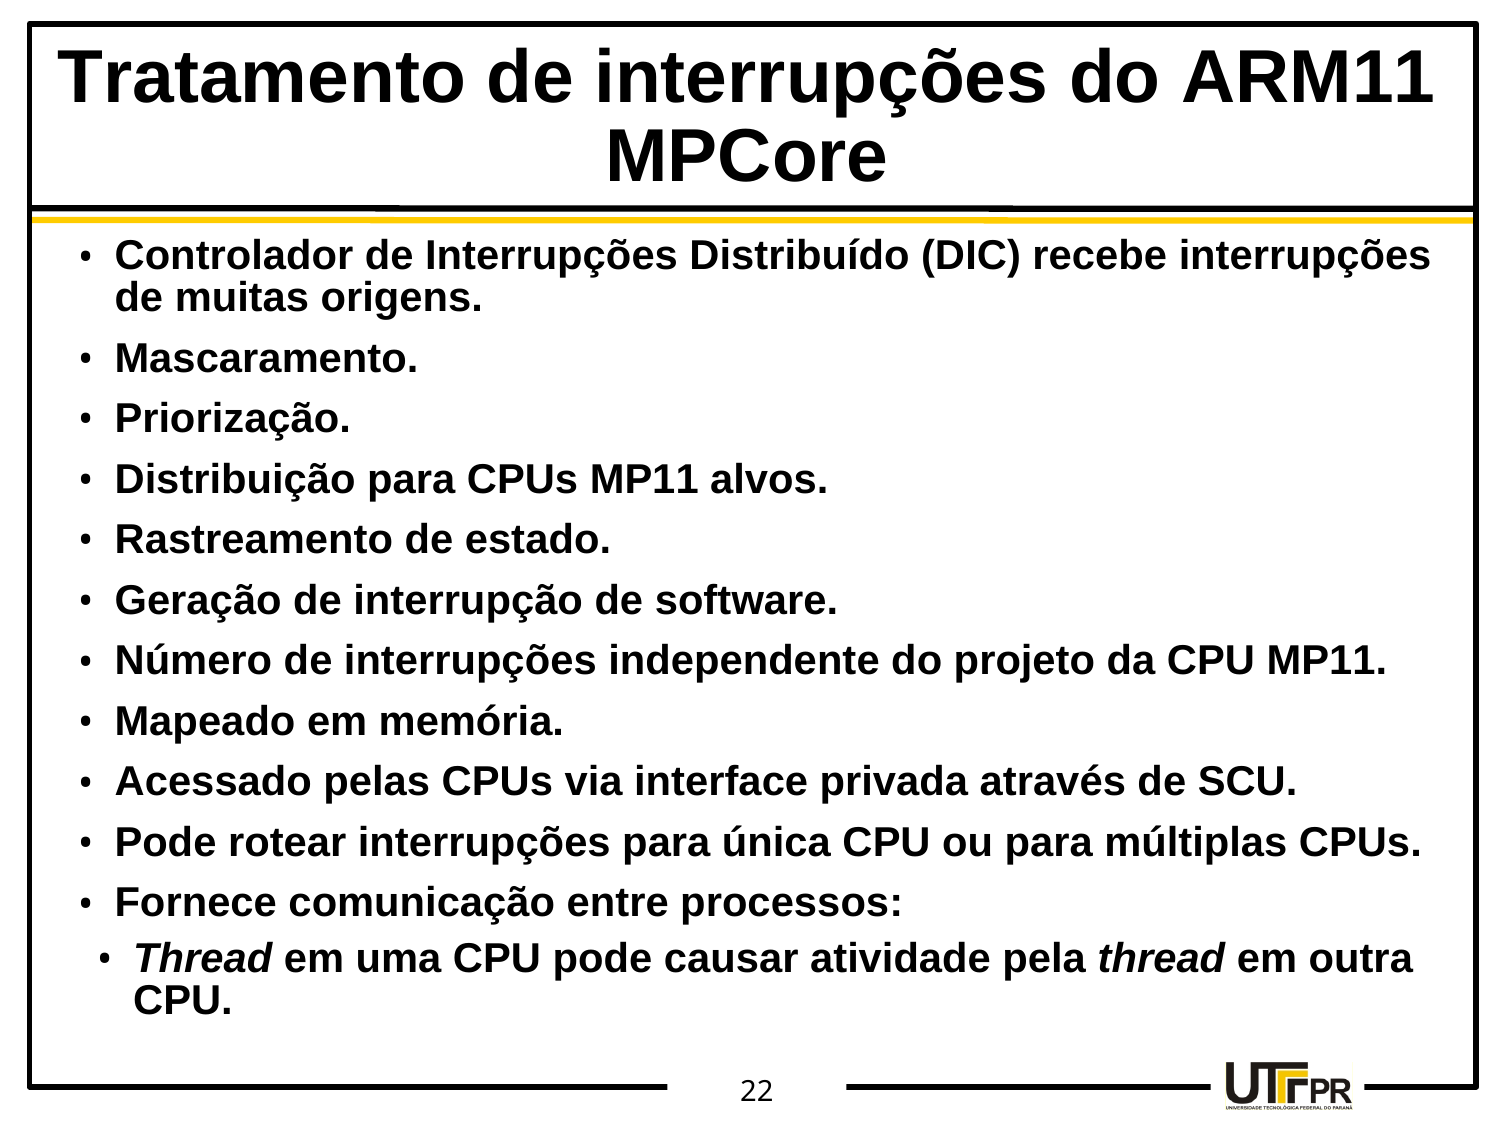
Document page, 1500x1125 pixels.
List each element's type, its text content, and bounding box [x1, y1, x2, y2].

picture [1225, 1063, 1353, 1110]
title Tratamento de interrupções do ARM11 MPCore [23, 36, 1471, 201]
list Controlador de Interrupções Distribuído (DIC) recebe interrupções de muitas origens. Mascaramento. Priorização. Distribuição para CPUs MP11 alvos. Rastreamento de estado. Geração de interrupção de software. Número de interrupções independente do projeto da CPU MP11. Mapeado em memória. Acessado pelas CPUs via interface privada através de SCU. Pode rotear interrupções para única CPU ou para múltiplas CPUs. Fornece comunicação entre processos: Thread em uma CPU pode causar atividade pela thread em outra CPU. [41, 236, 1459, 1063]
